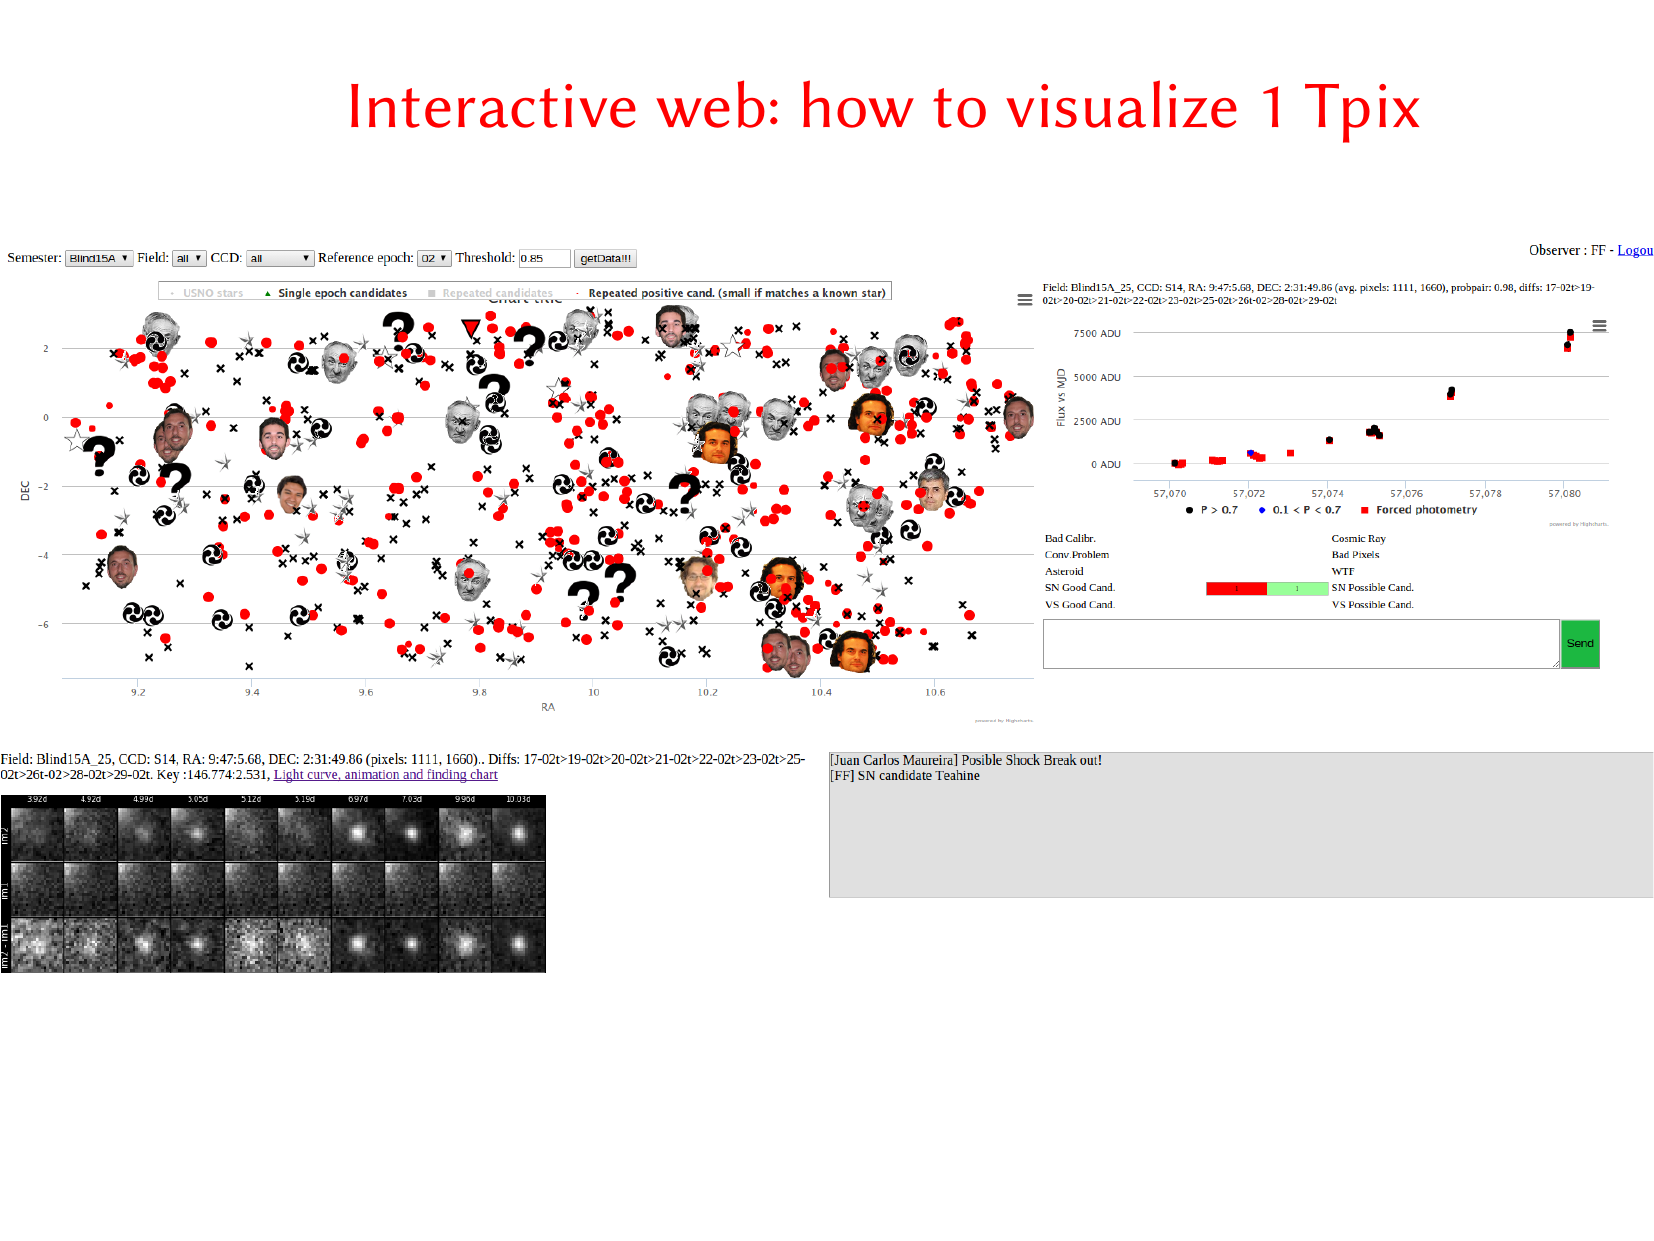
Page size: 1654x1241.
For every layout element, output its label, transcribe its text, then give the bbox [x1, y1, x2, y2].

picture [1, 243, 1654, 998]
text_box Interactive web: how to visualize 1 Tpix [232, 60, 1501, 179]
